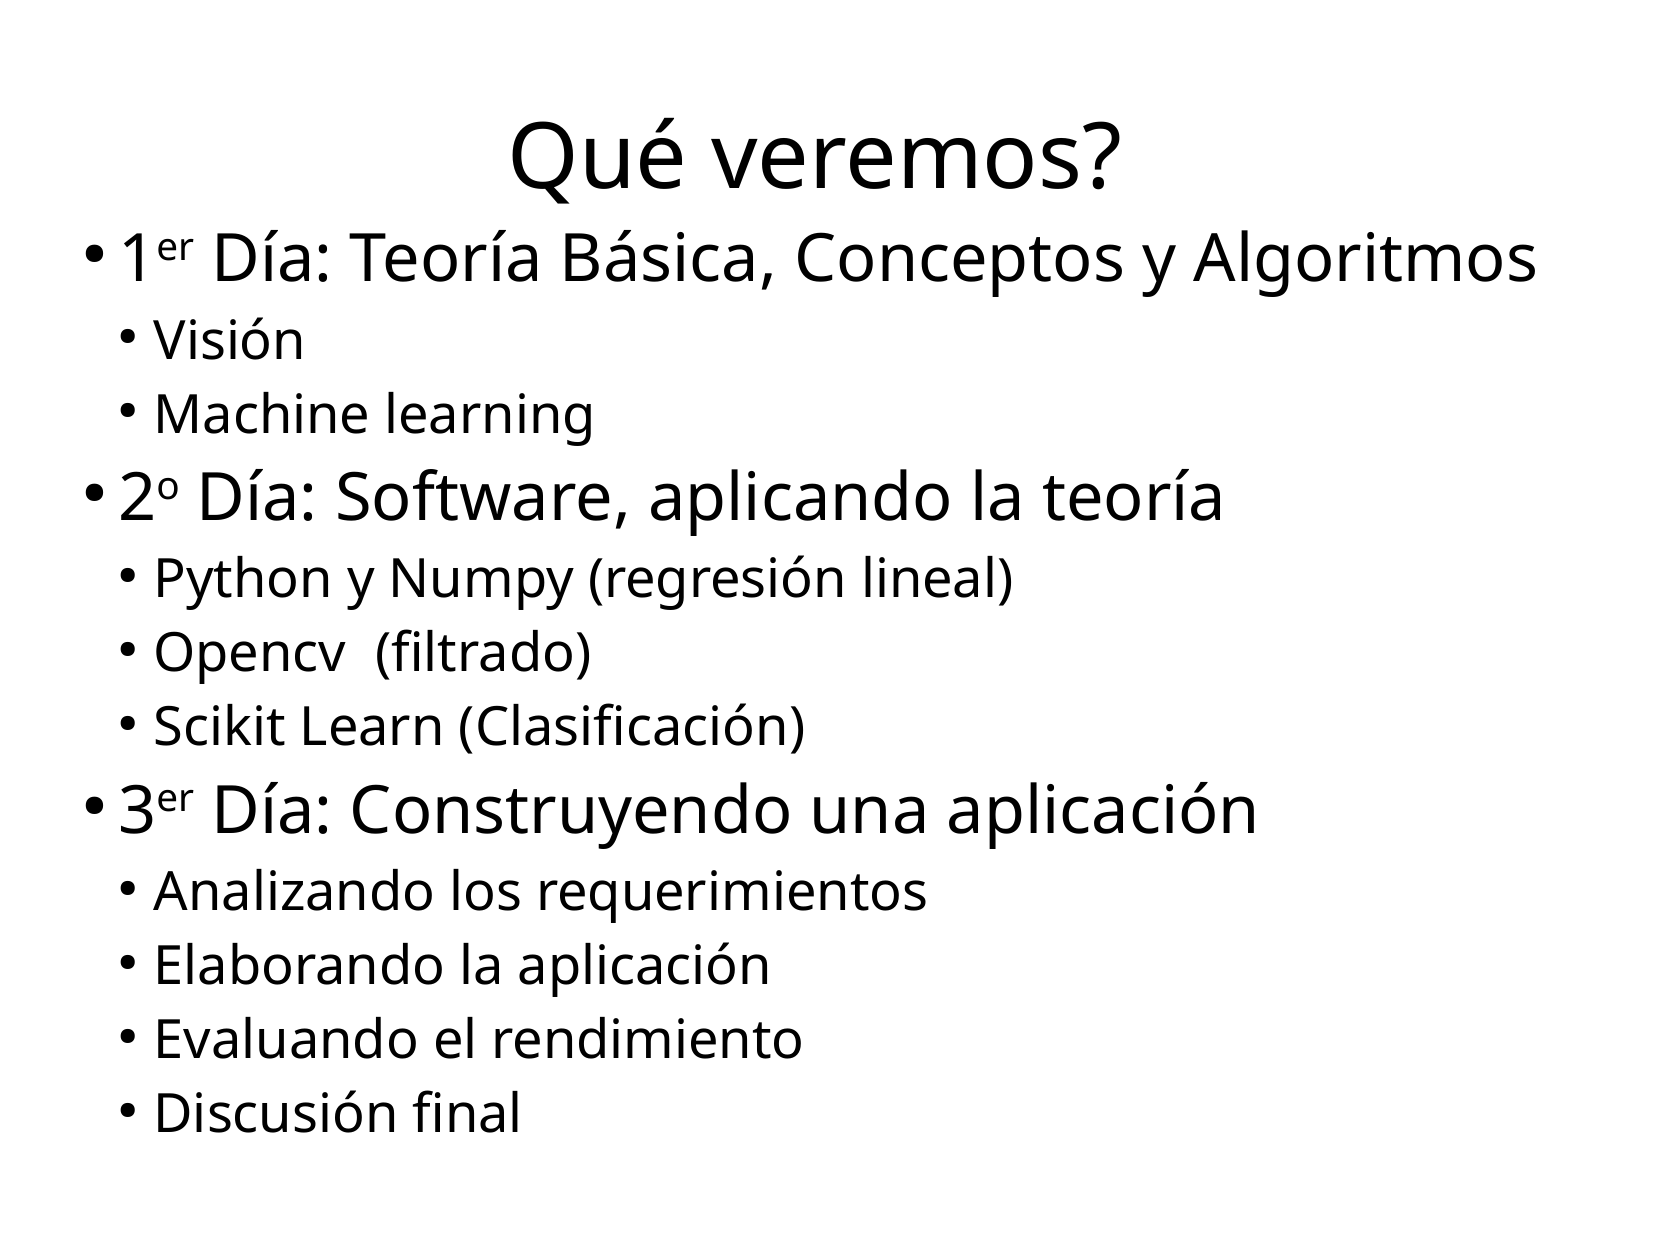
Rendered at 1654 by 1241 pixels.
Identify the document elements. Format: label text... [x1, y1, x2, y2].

title Qué veremos? [82, 49, 1571, 225]
subtitle 1er Día: Teoría Básica, Conceptos y Algoritmos Visión Machine learning 2o Día: Software, aplicando la teoría Python y Numpy (regresión lineal) Opencv (filtrado) Scikit Learn (Clasificación) 3er Día: Construyendo una aplicación Analizando los requerimientos Elaborando la aplicación Evaluando el rendimiento Discusión final [82, 225, 1571, 1134]
